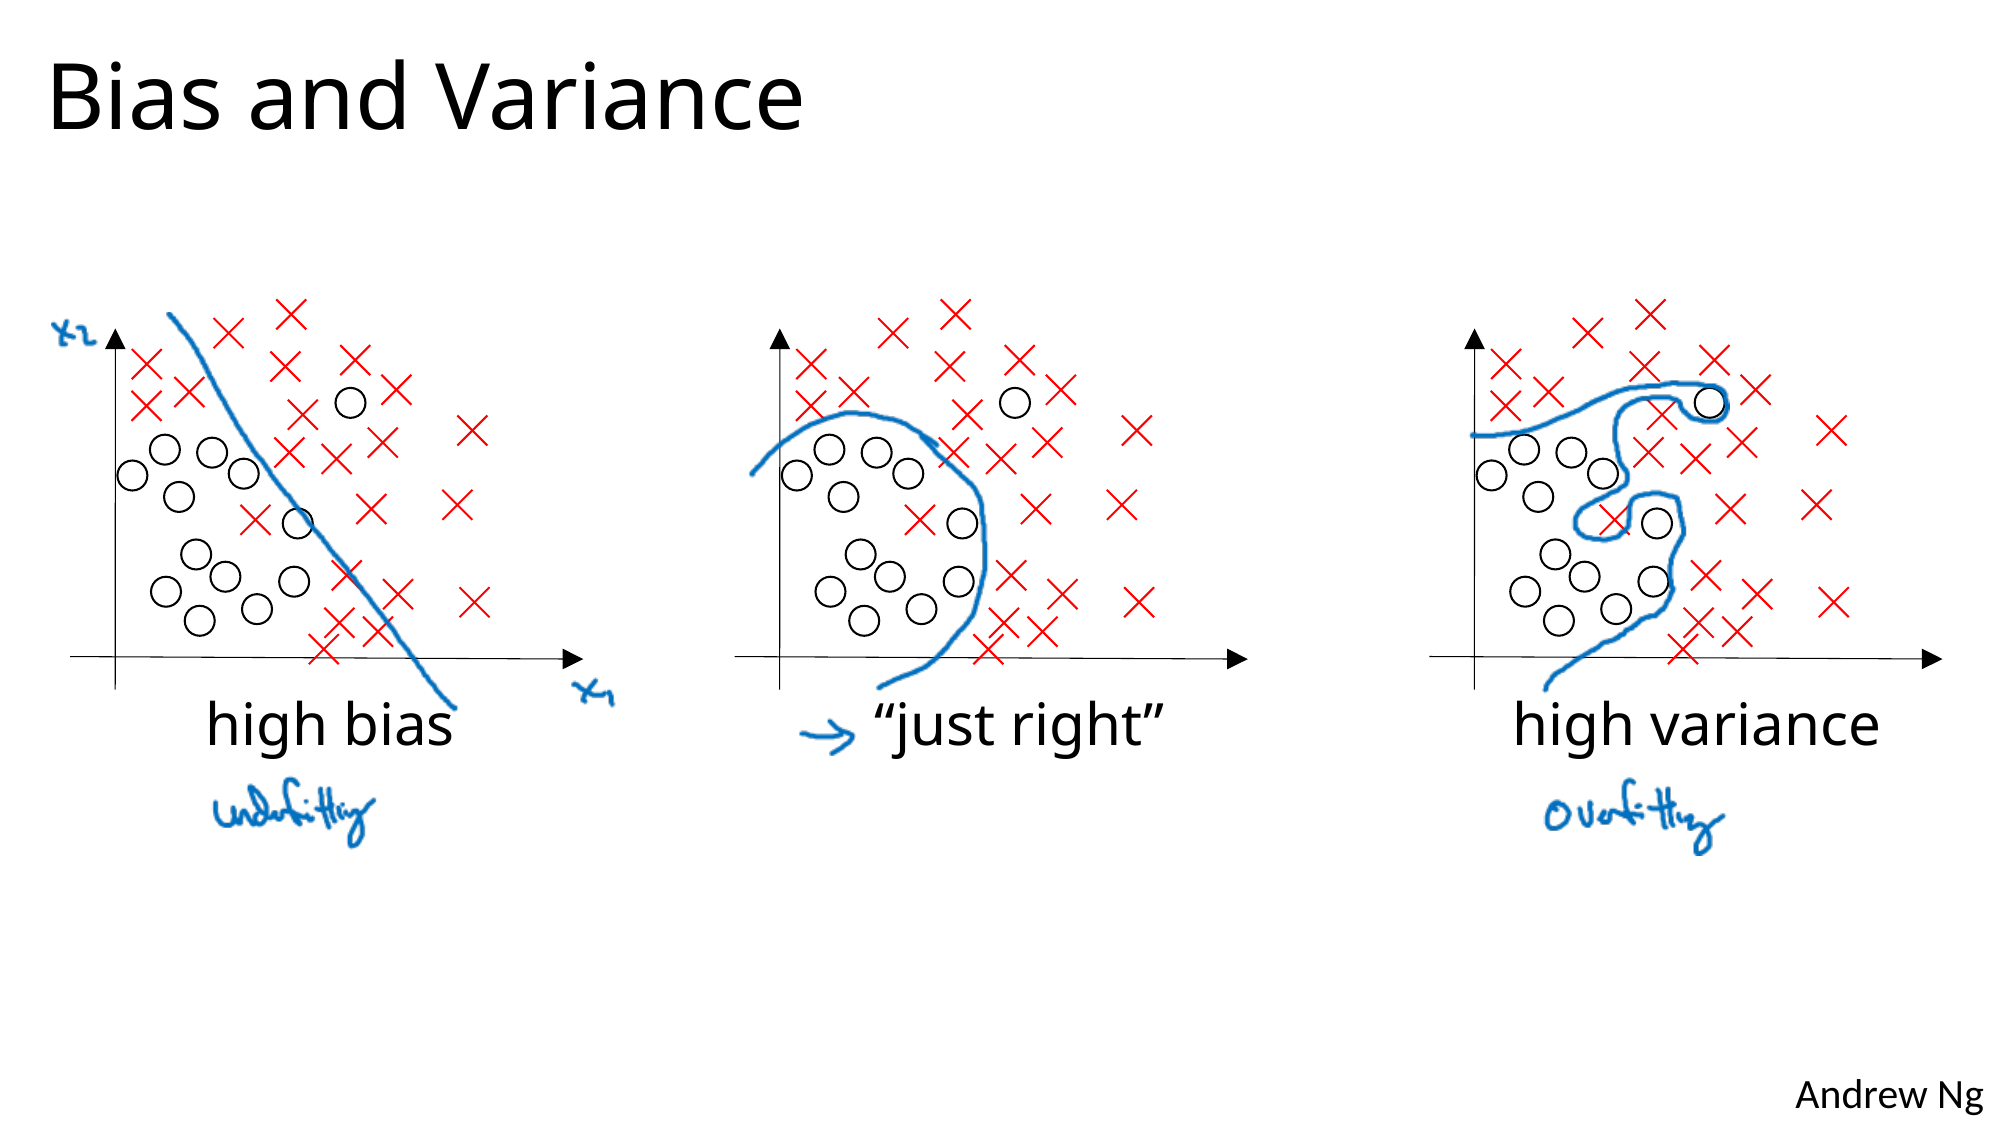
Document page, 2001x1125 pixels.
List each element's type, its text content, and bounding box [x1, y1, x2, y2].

text_box high variance [1730, 680, 1896, 766]
picture [51, 312, 1730, 856]
title Bias and Variance [30, 29, 1755, 248]
